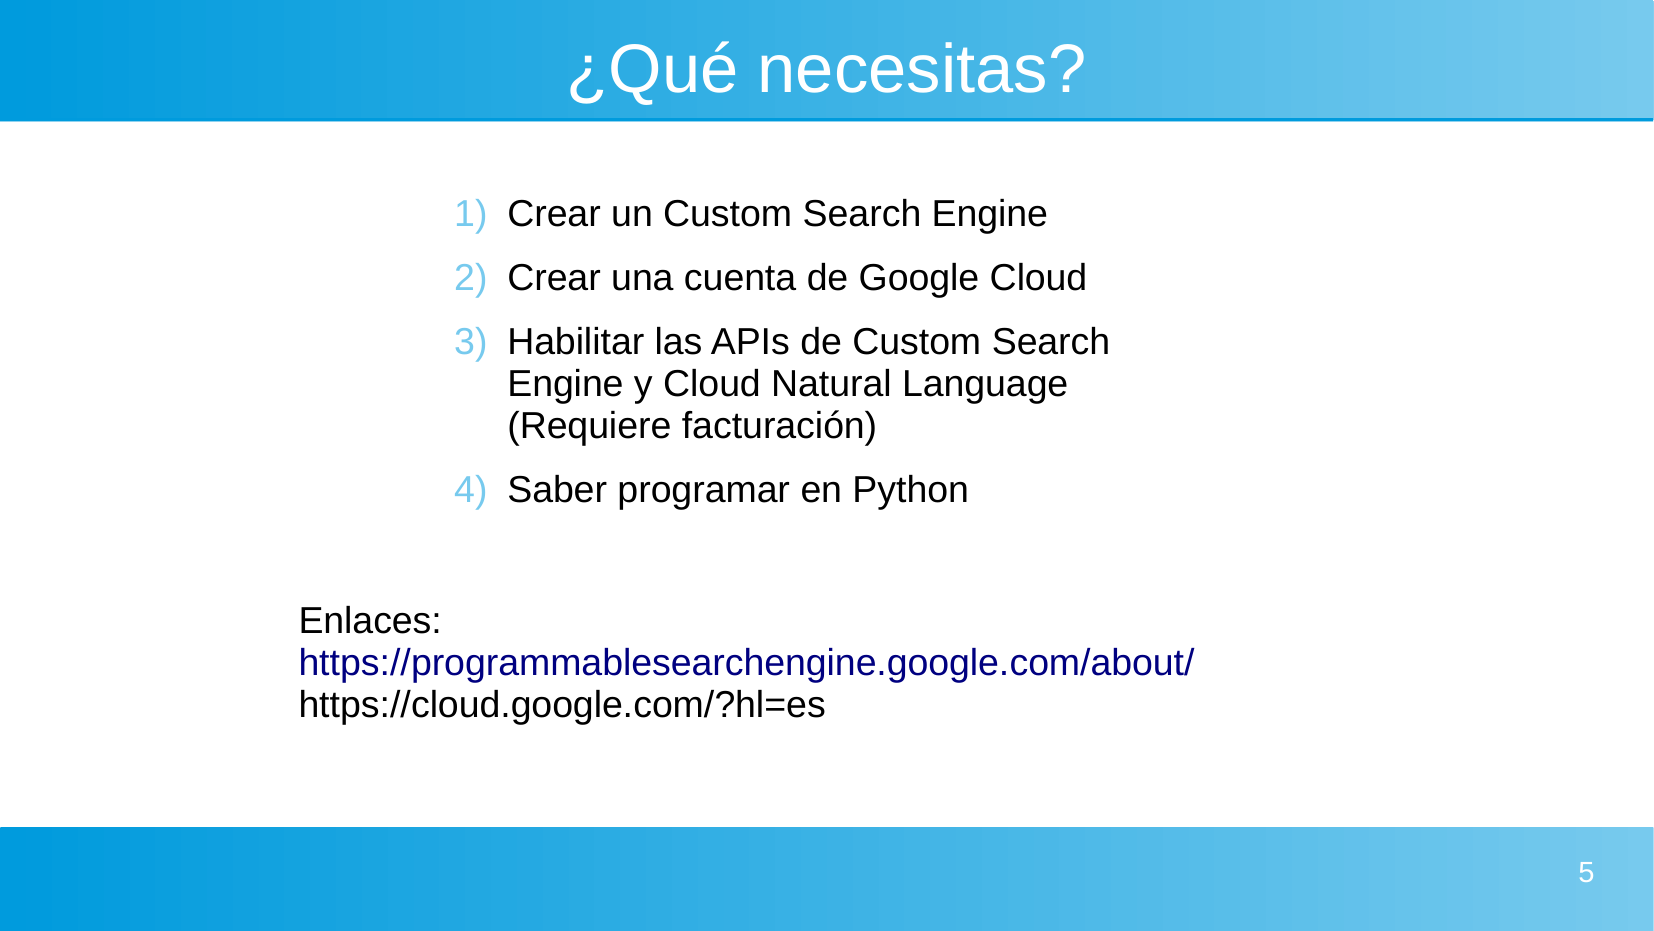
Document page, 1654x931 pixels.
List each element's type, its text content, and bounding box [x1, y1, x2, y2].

list Crear un Custom Search Engine Crear una cuenta de Google Cloud Habilitar las APIs de Custom Search Engine y Cloud Natural Language (Requiere facturación) Saber programar en Python [436, 192, 1186, 548]
title ¿Qué necesitas? [59, 29, 1595, 108]
text_box Enlaces: https://programmablesearchengine.google.com/about/ https://cloud.google.com/?hl=es [283, 592, 1271, 786]
